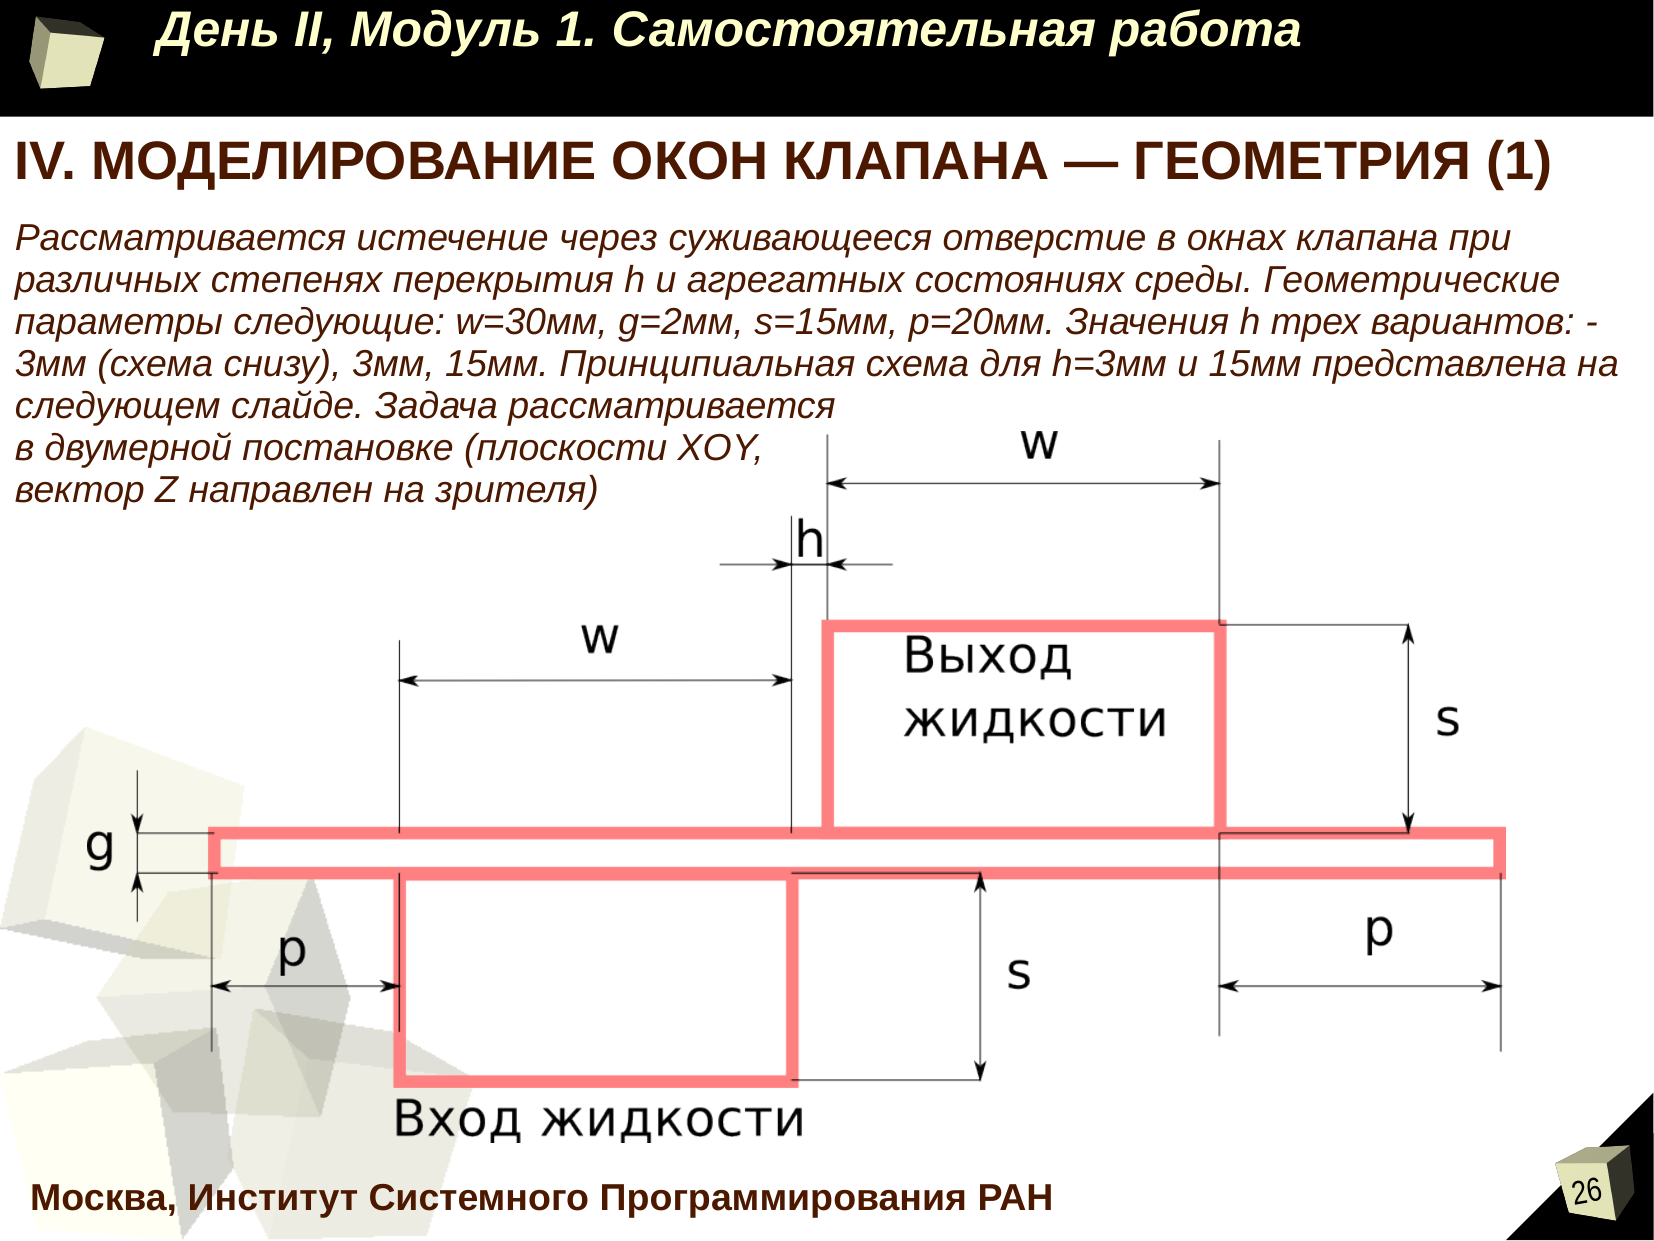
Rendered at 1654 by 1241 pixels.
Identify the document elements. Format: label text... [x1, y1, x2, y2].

picture [464, 1193, 472, 1198]
text_box Рассматривается истечение через суживающееся отверстие в окнах клапана при различных степенях перекрытия h и агрегатных состояниях среды. Геометрические параметры следующие: w=30мм, g=2мм, s=15мм, p=20мм. Значения h трех вариантов: -3мм (схема снизу), 3мм, 15мм. Принципиальная схема для h=3мм и 15мм представлена на следующем слайде. Задача рассматривается в двумерной постановке (плоскости XOY, вектор Z направлен на зрителя) [0, 208, 1654, 518]
text_box IV. МОДЕЛИРОВАНИЕ ОКОН КЛАПАНА — ГЕОМЕТРИЯ (1) [0, 122, 1654, 208]
picture [0, 518, 1506, 1241]
